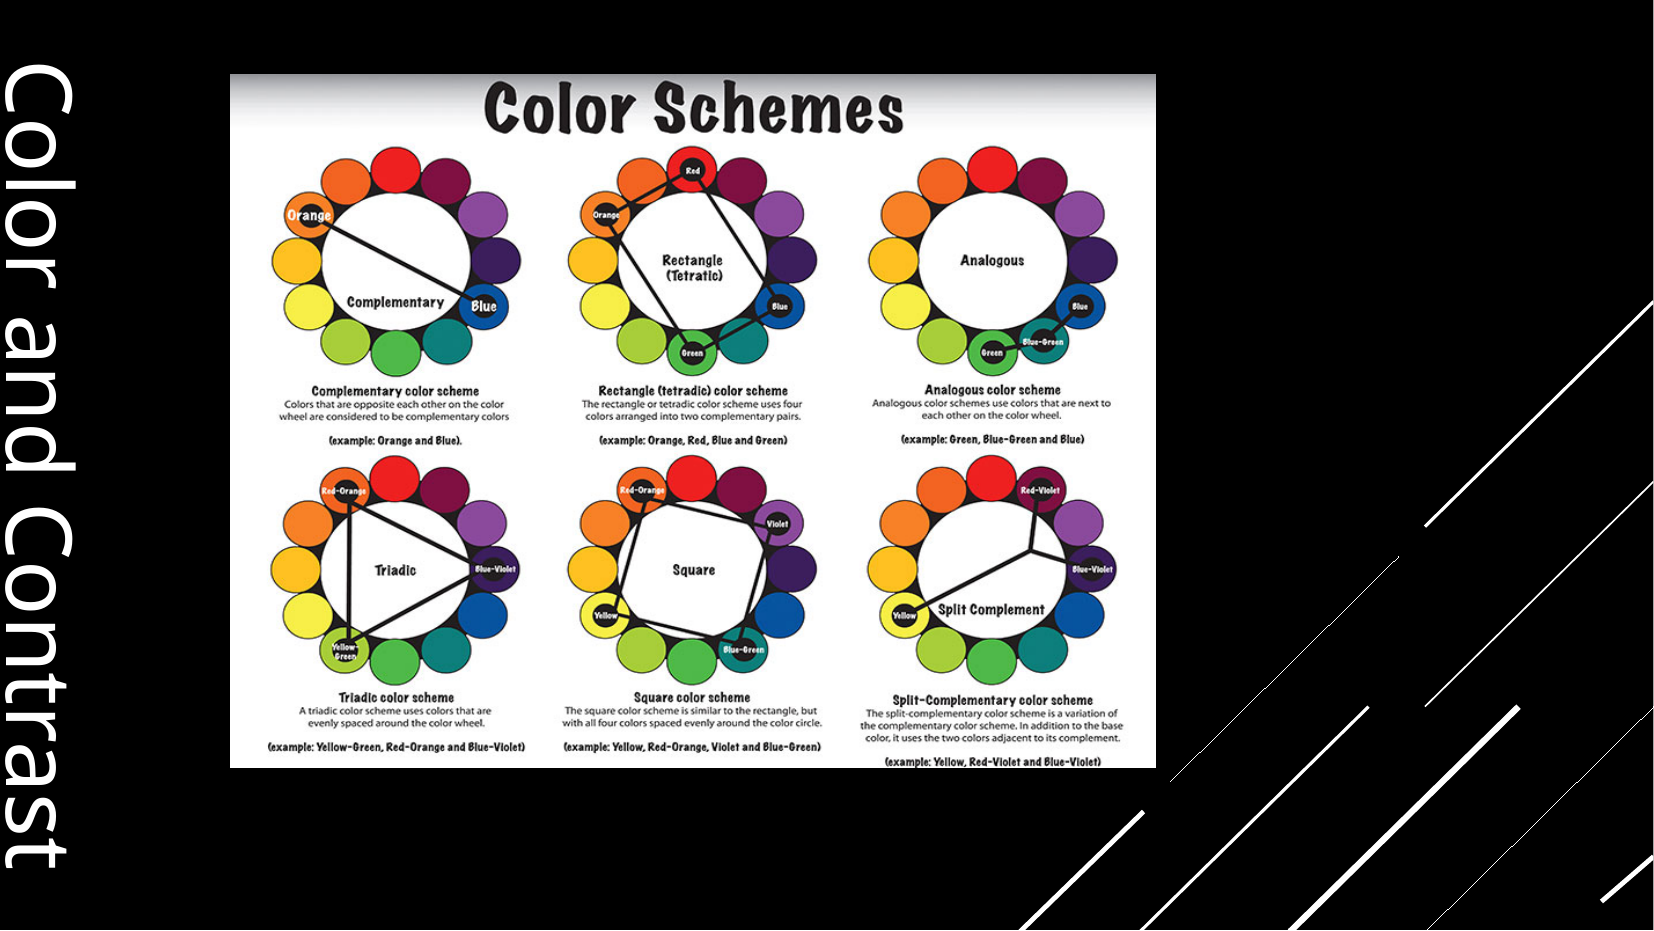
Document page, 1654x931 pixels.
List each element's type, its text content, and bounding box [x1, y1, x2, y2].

title Color and Contrast [0, 0, 120, 931]
picture [230, 74, 1156, 768]
